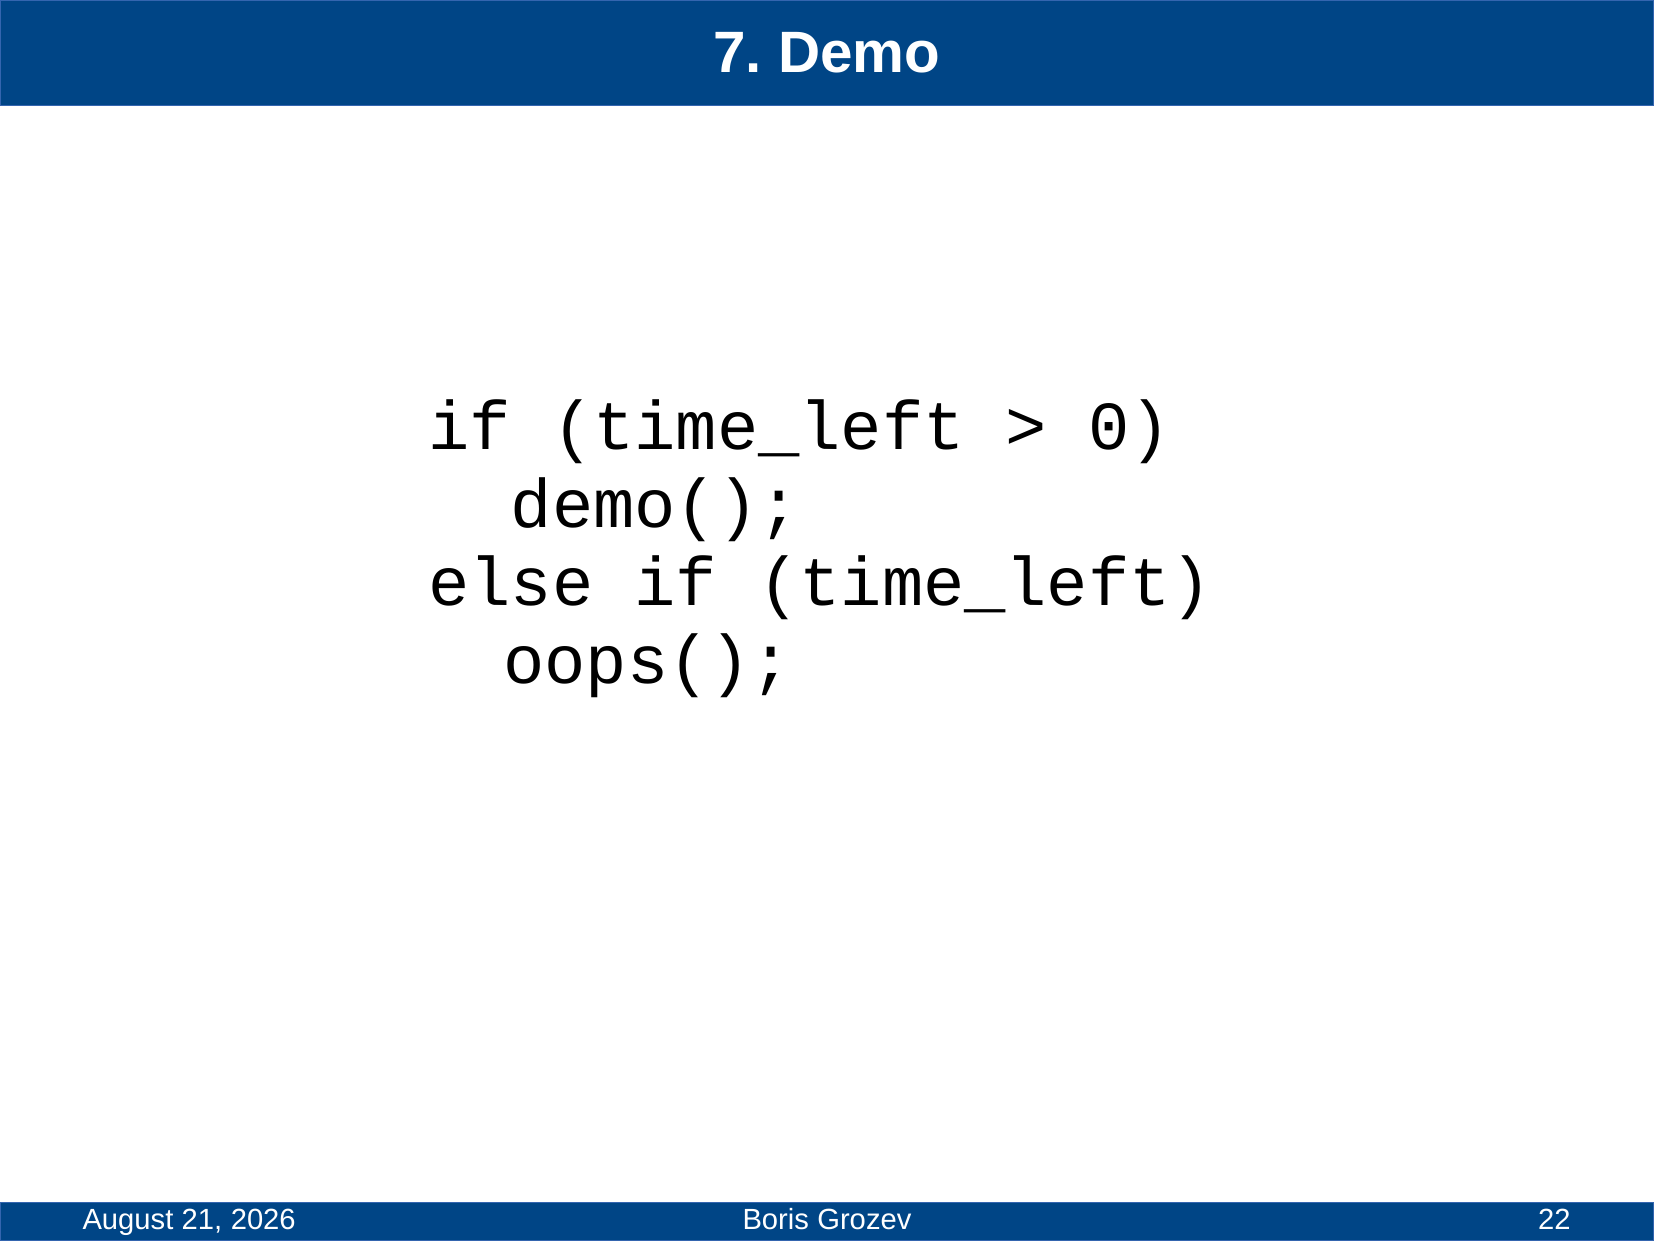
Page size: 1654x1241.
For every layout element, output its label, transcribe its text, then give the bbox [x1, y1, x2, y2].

text_box if (time_left > 0) demo(); else if (time_left) oops(); [413, 384, 1228, 790]
title 7. Demo [0, 0, 1654, 106]
